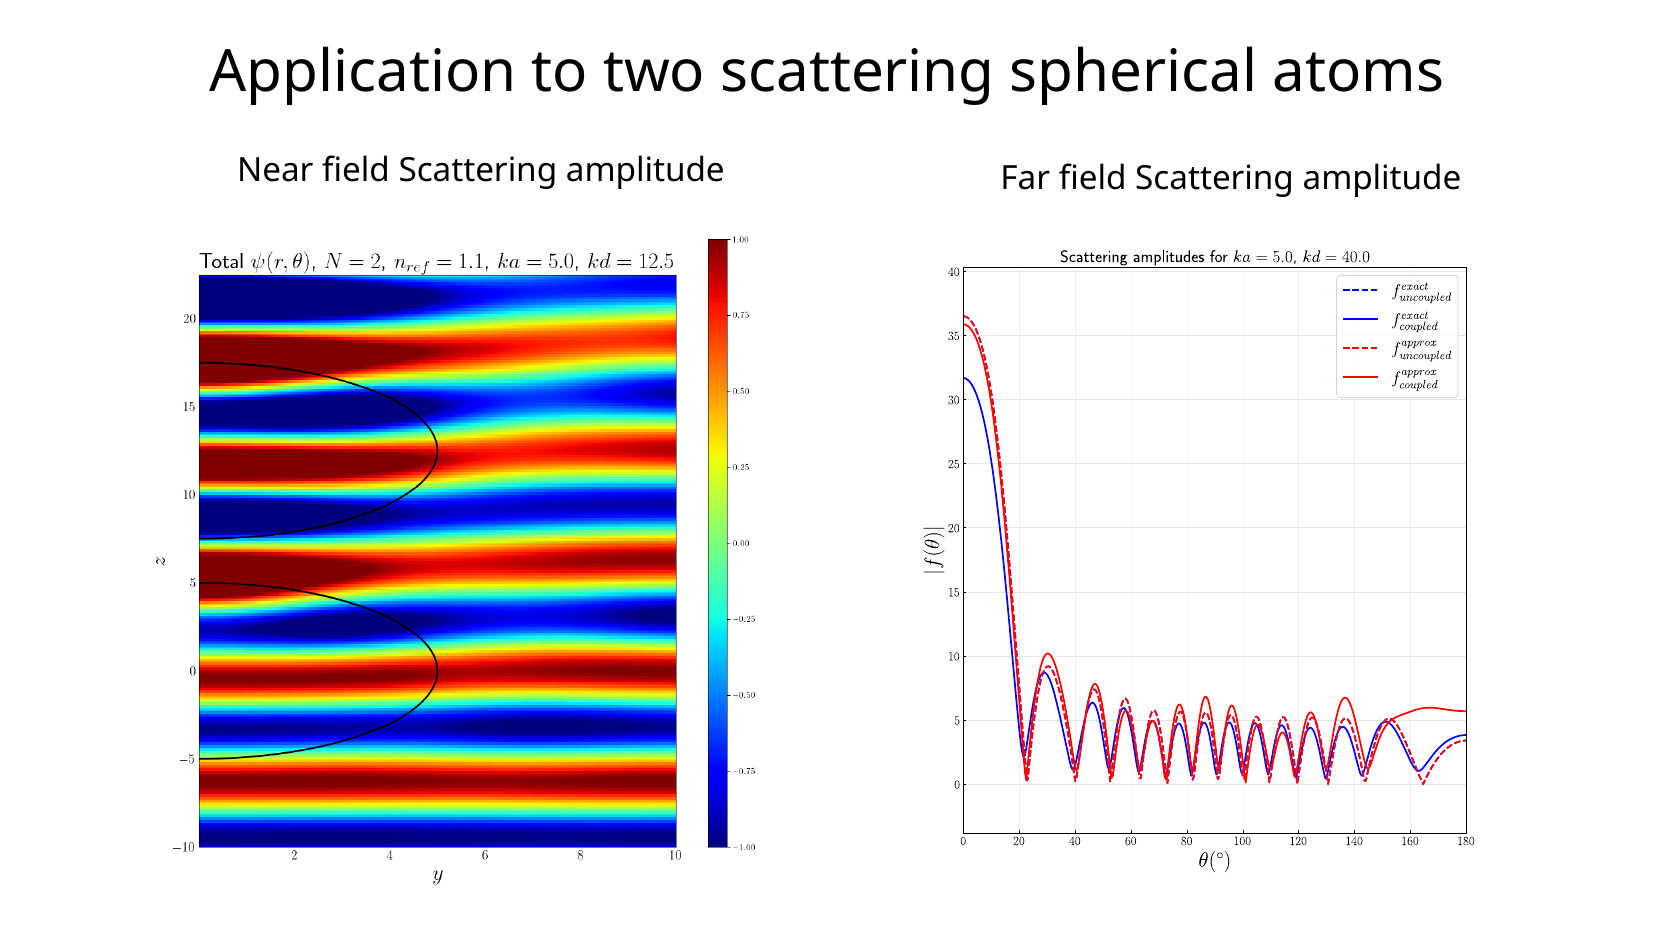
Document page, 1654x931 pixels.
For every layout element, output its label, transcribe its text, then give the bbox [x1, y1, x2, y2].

title Application to two scattering spherical atoms [0, 0, 1654, 139]
picture [871, 218, 1486, 910]
picture [135, 203, 771, 918]
title Near field Scattering amplitude [209, 118, 753, 203]
title Far field Scattering amplitude [959, 126, 1503, 228]
